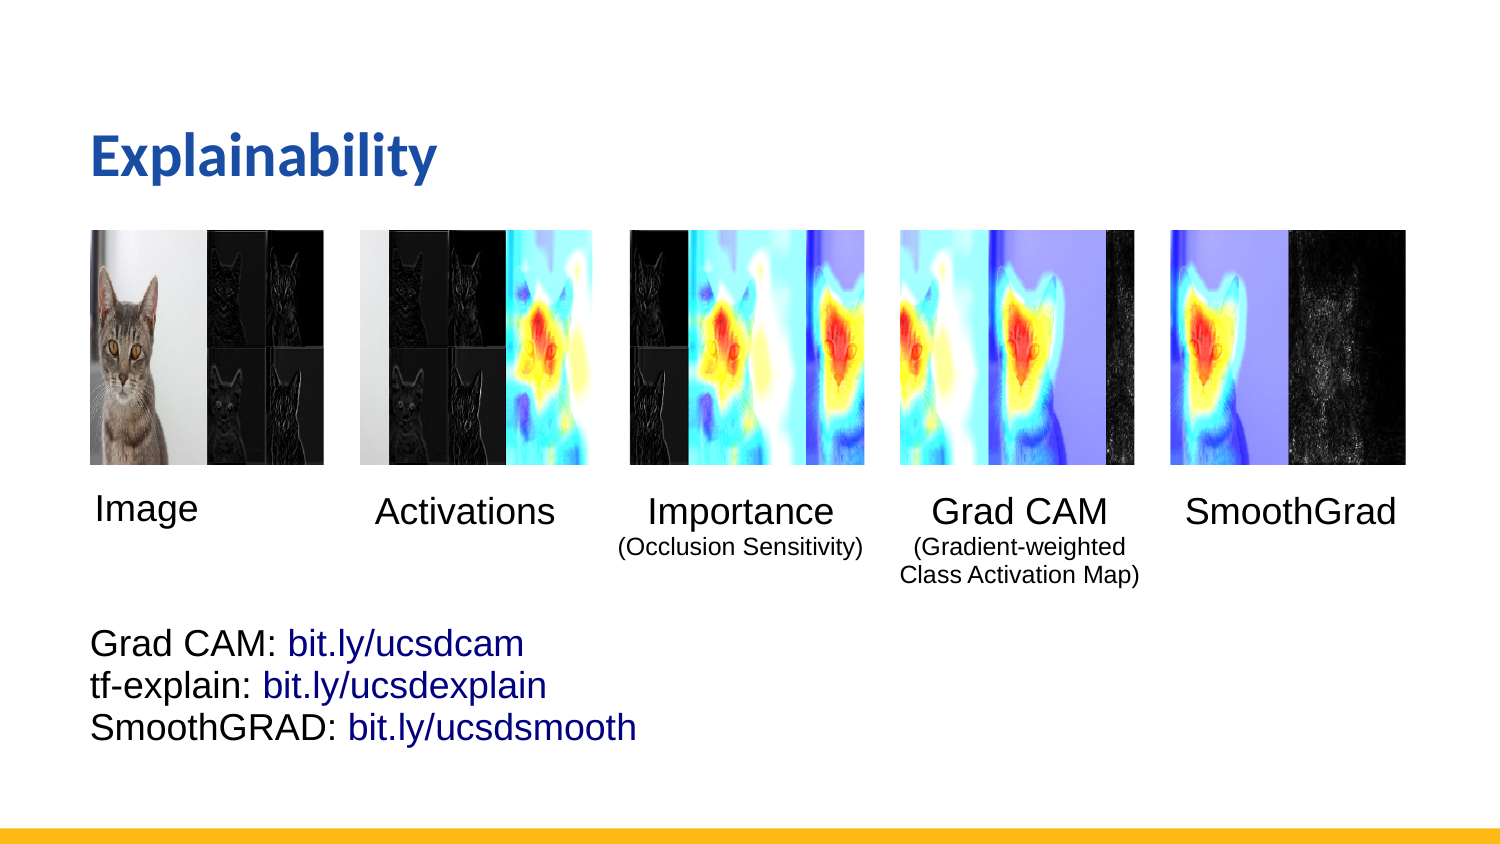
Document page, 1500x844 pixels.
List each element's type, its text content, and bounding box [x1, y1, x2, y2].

title Explainability [75, 0, 1425, 197]
text_box Grad CAM (Gradient-weighted Class Activation Map) [870, 483, 1171, 596]
picture [629, 230, 865, 466]
text_box Image [79, 480, 226, 579]
text_box Activations [360, 483, 530, 541]
text_box SmoothGrad [1170, 483, 1426, 541]
picture [90, 230, 324, 466]
picture [1170, 230, 1406, 466]
picture [900, 230, 1135, 466]
text_box Importance (Occlusion Sensitivity) [530, 483, 951, 624]
text_box Grad CAM: bit.ly/ucsdcam tf-explain: bit.ly/ucsdexplain SmoothGRAD: bit.ly/ucsdsmooth [75, 615, 721, 756]
picture [360, 230, 593, 466]
